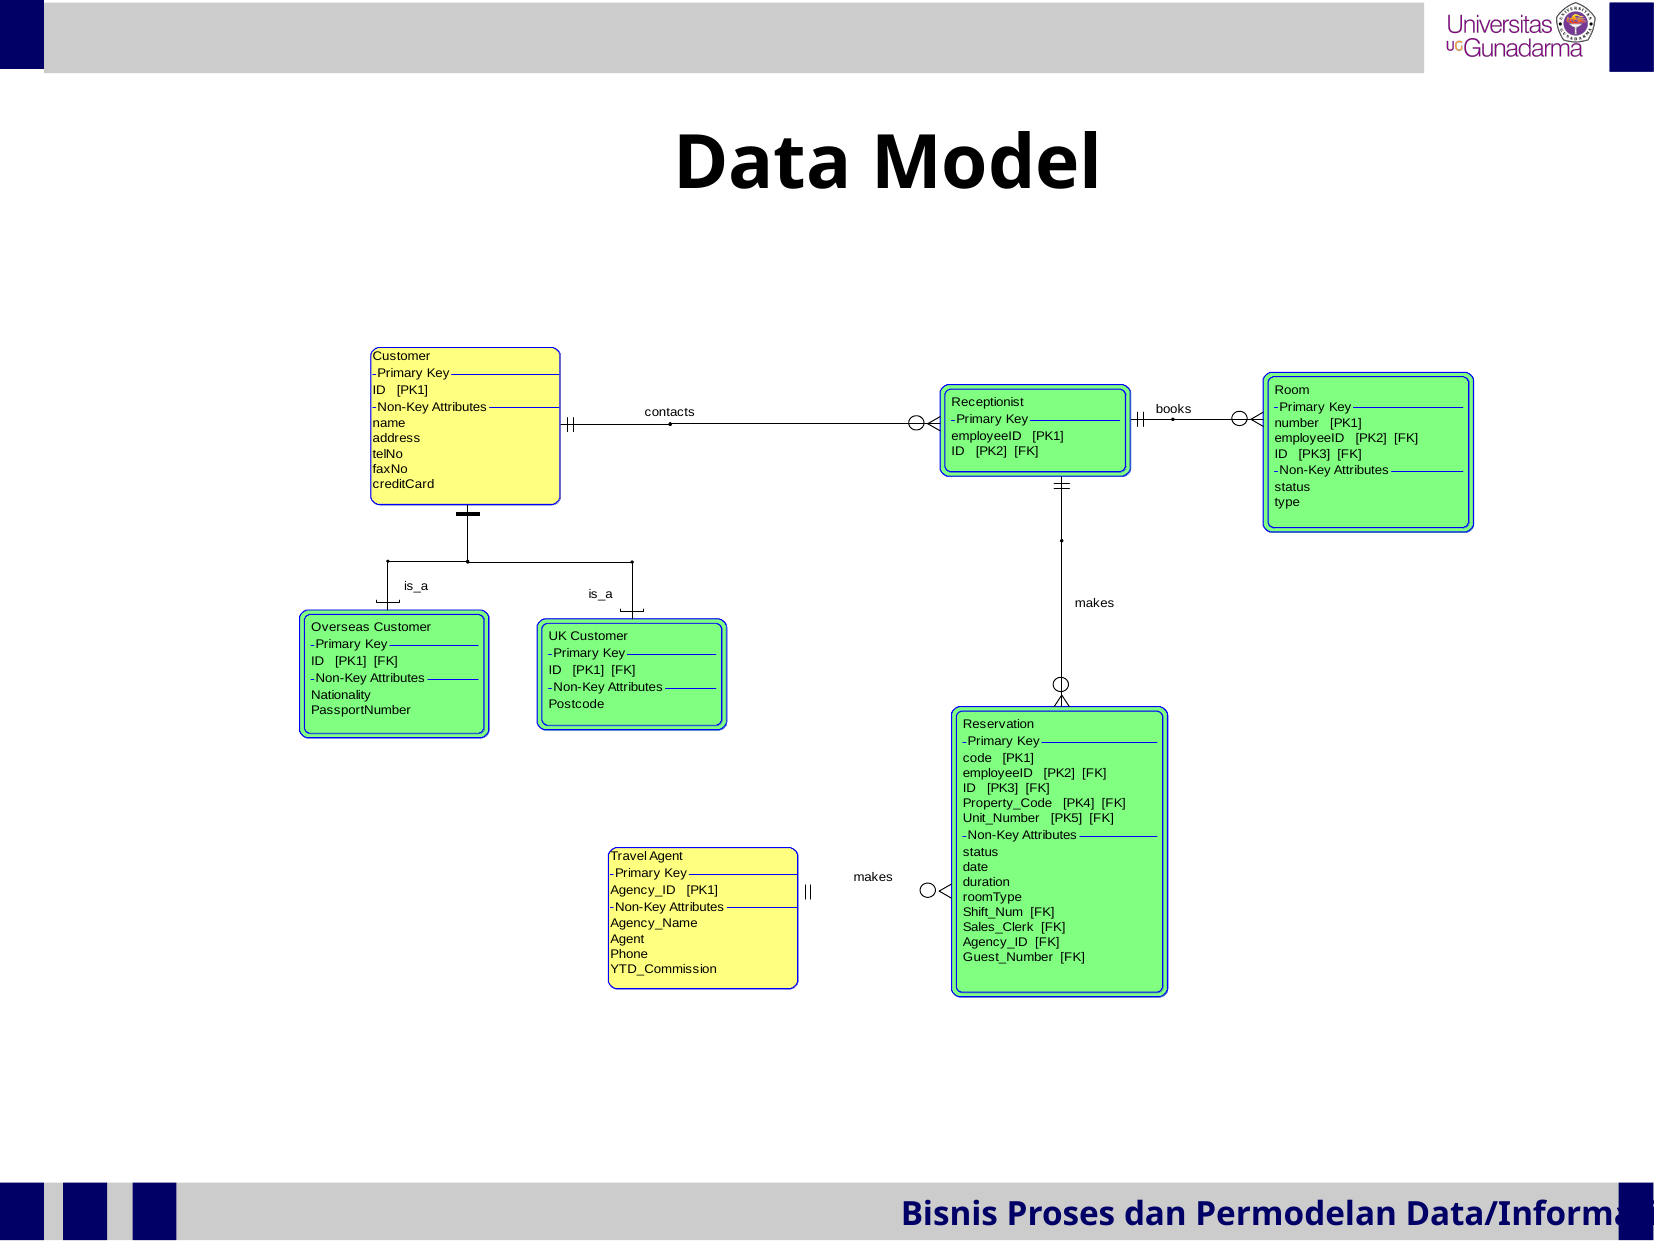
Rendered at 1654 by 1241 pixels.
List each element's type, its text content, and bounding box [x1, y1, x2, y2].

picture [252, 303, 1498, 1020]
title Data Model [179, 68, 1571, 249]
picture [1437, 2, 1610, 62]
